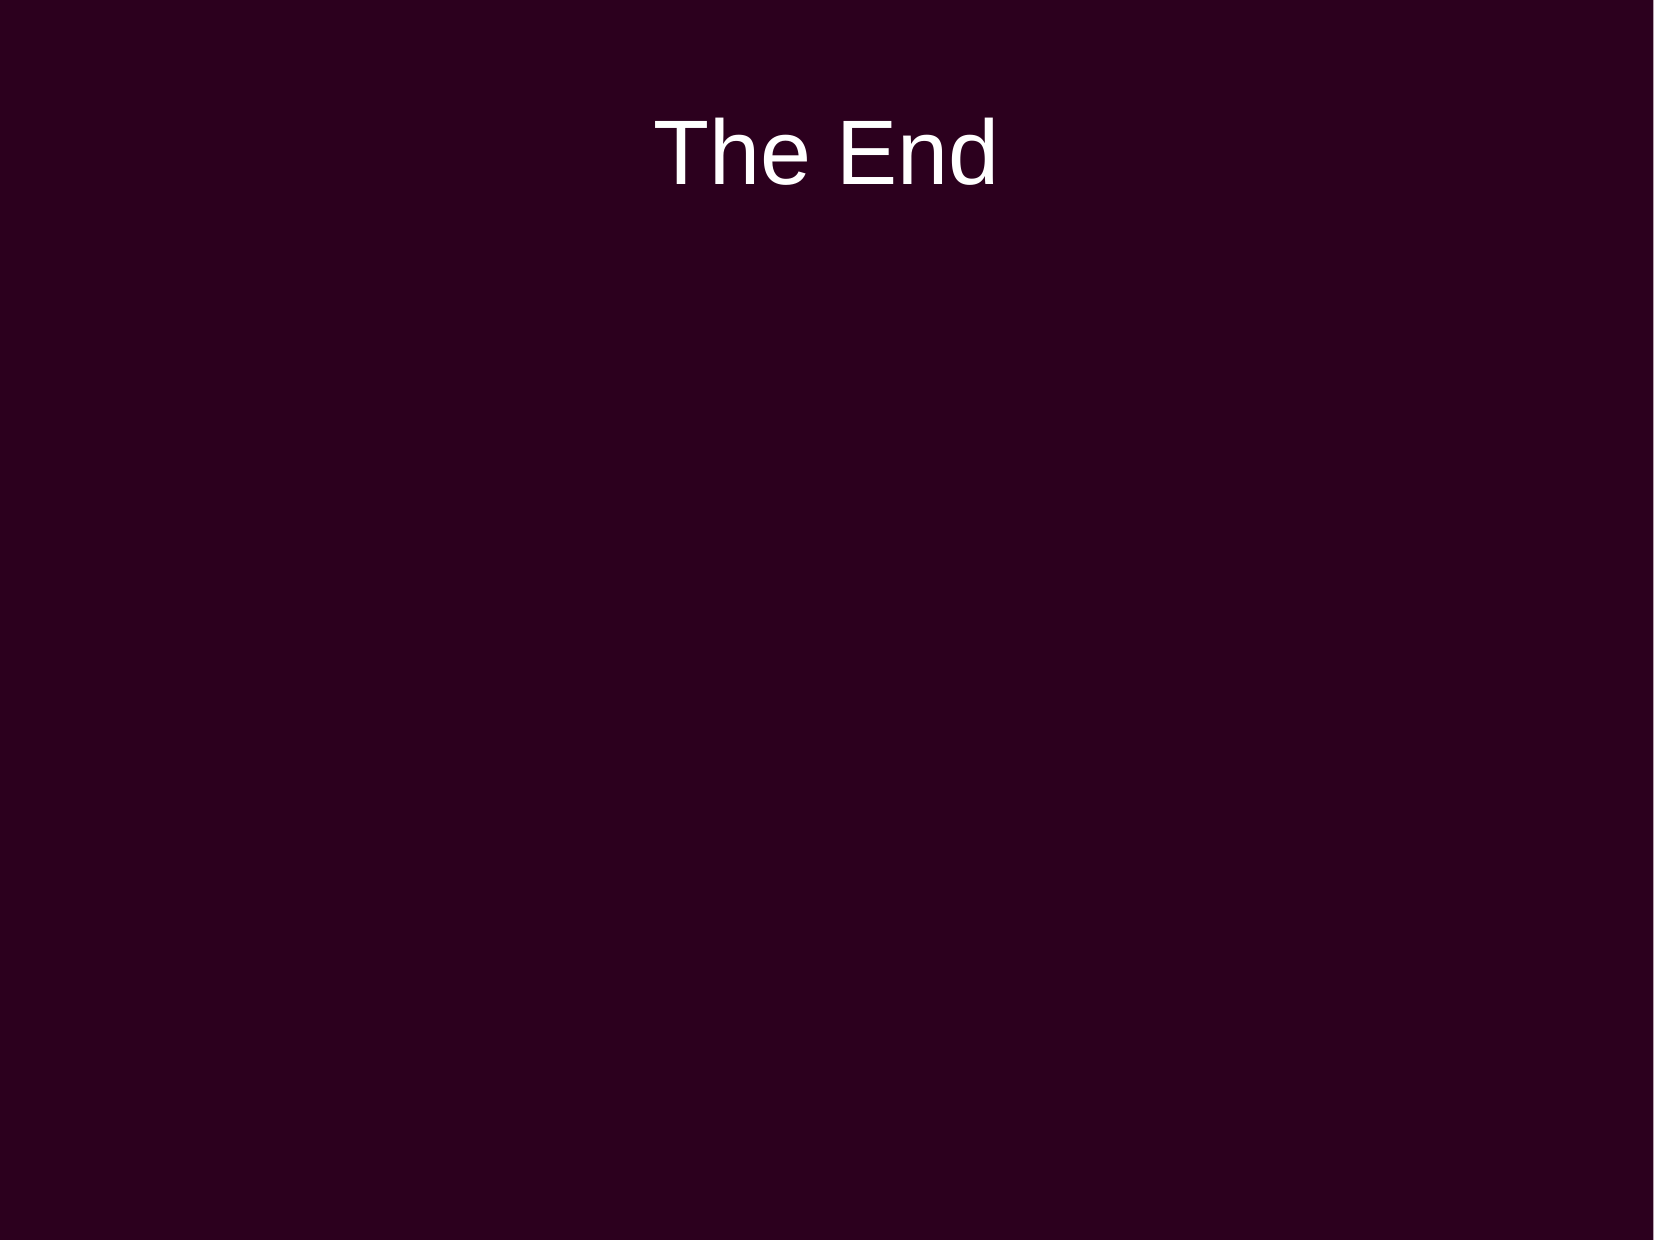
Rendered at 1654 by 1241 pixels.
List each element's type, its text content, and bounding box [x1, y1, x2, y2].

title The End [82, 49, 1571, 257]
